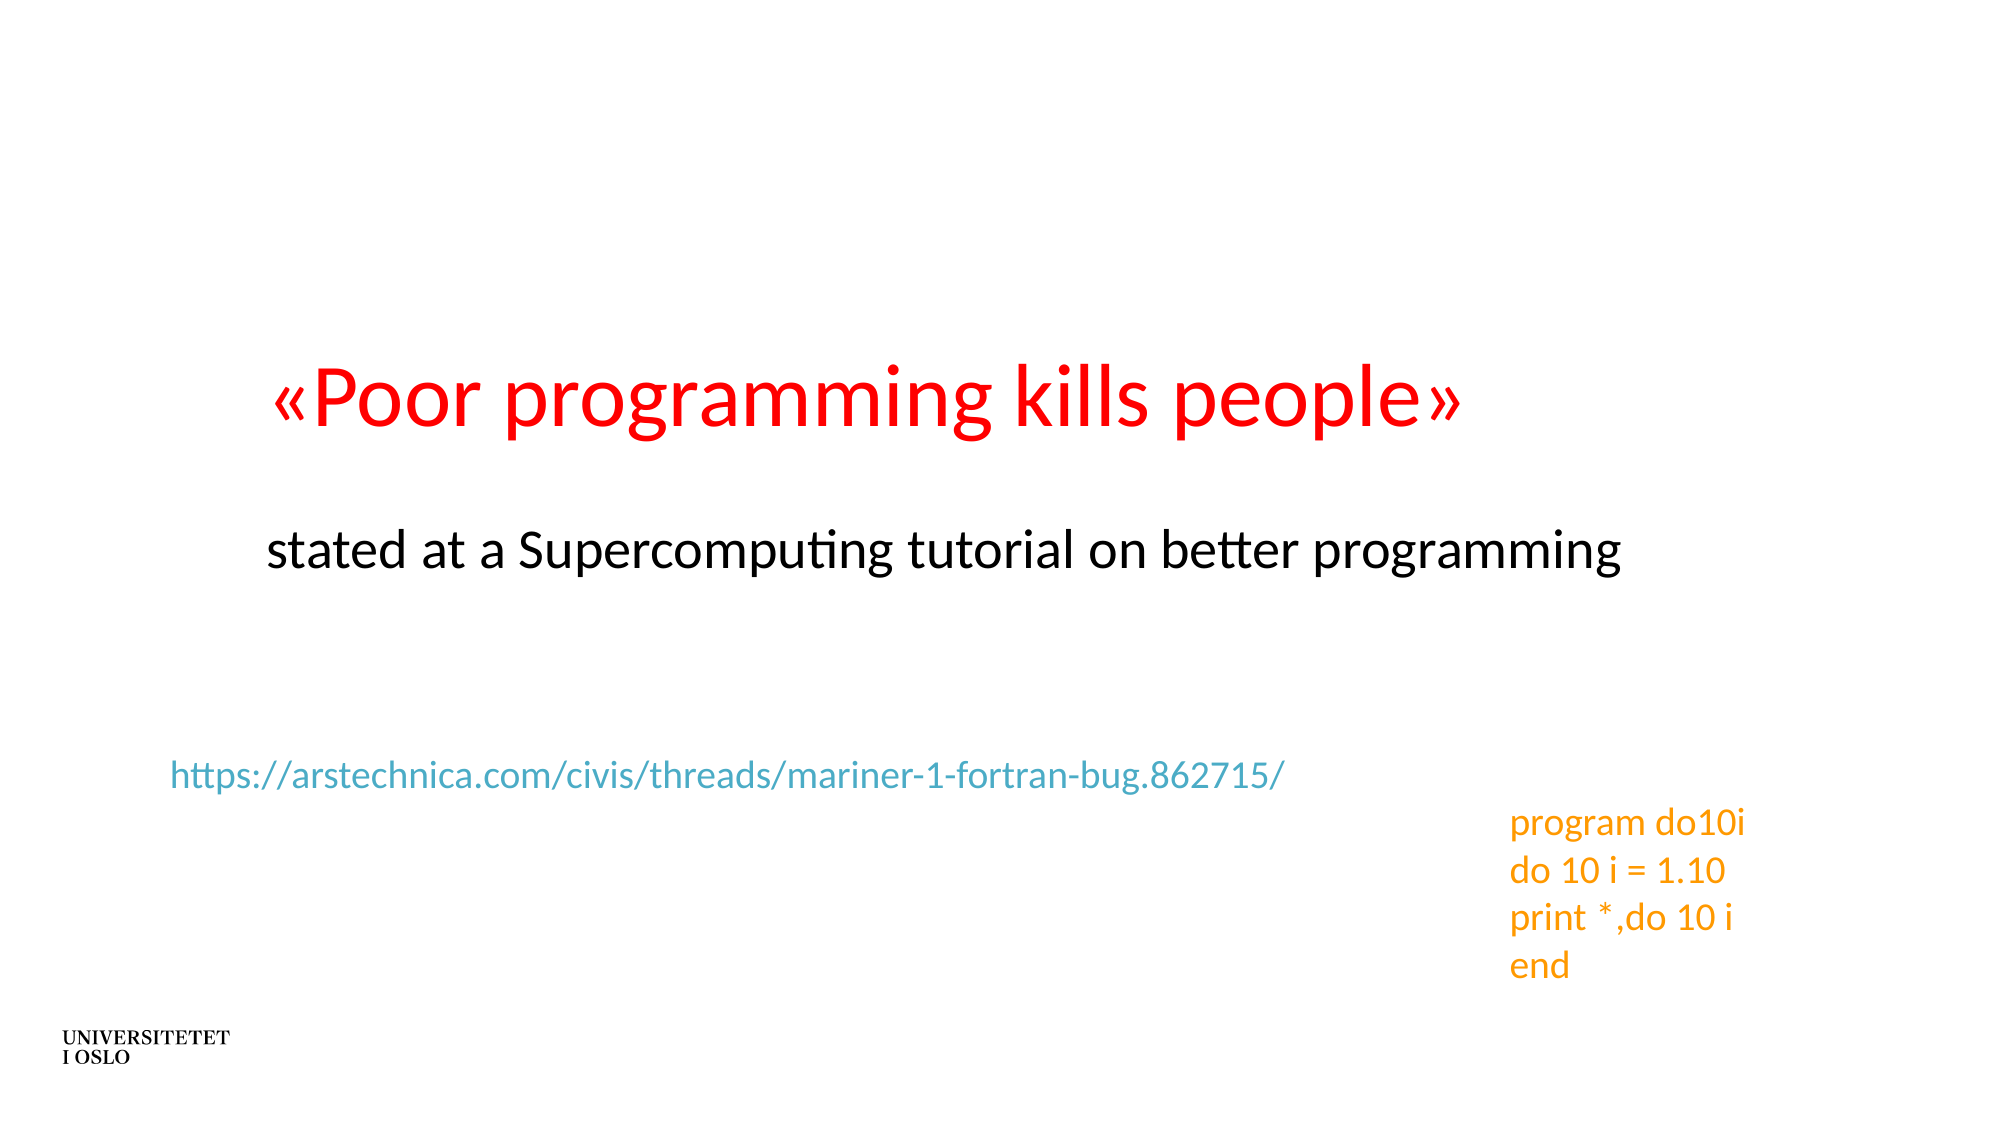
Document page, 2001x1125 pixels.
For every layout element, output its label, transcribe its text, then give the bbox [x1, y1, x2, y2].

text_box https://arstechnica.com/civis/threads/mariner-1-fortran-bug.862715/ [149, 728, 1406, 817]
text_box program do10i do 10 i = 1.10 print *,do 10 i end [1489, 776, 1822, 1007]
text_box «Poor programming kills people» stated at a Supercomputing tutorial on better programming [246, 174, 1808, 743]
picture [62, 1030, 230, 1064]
